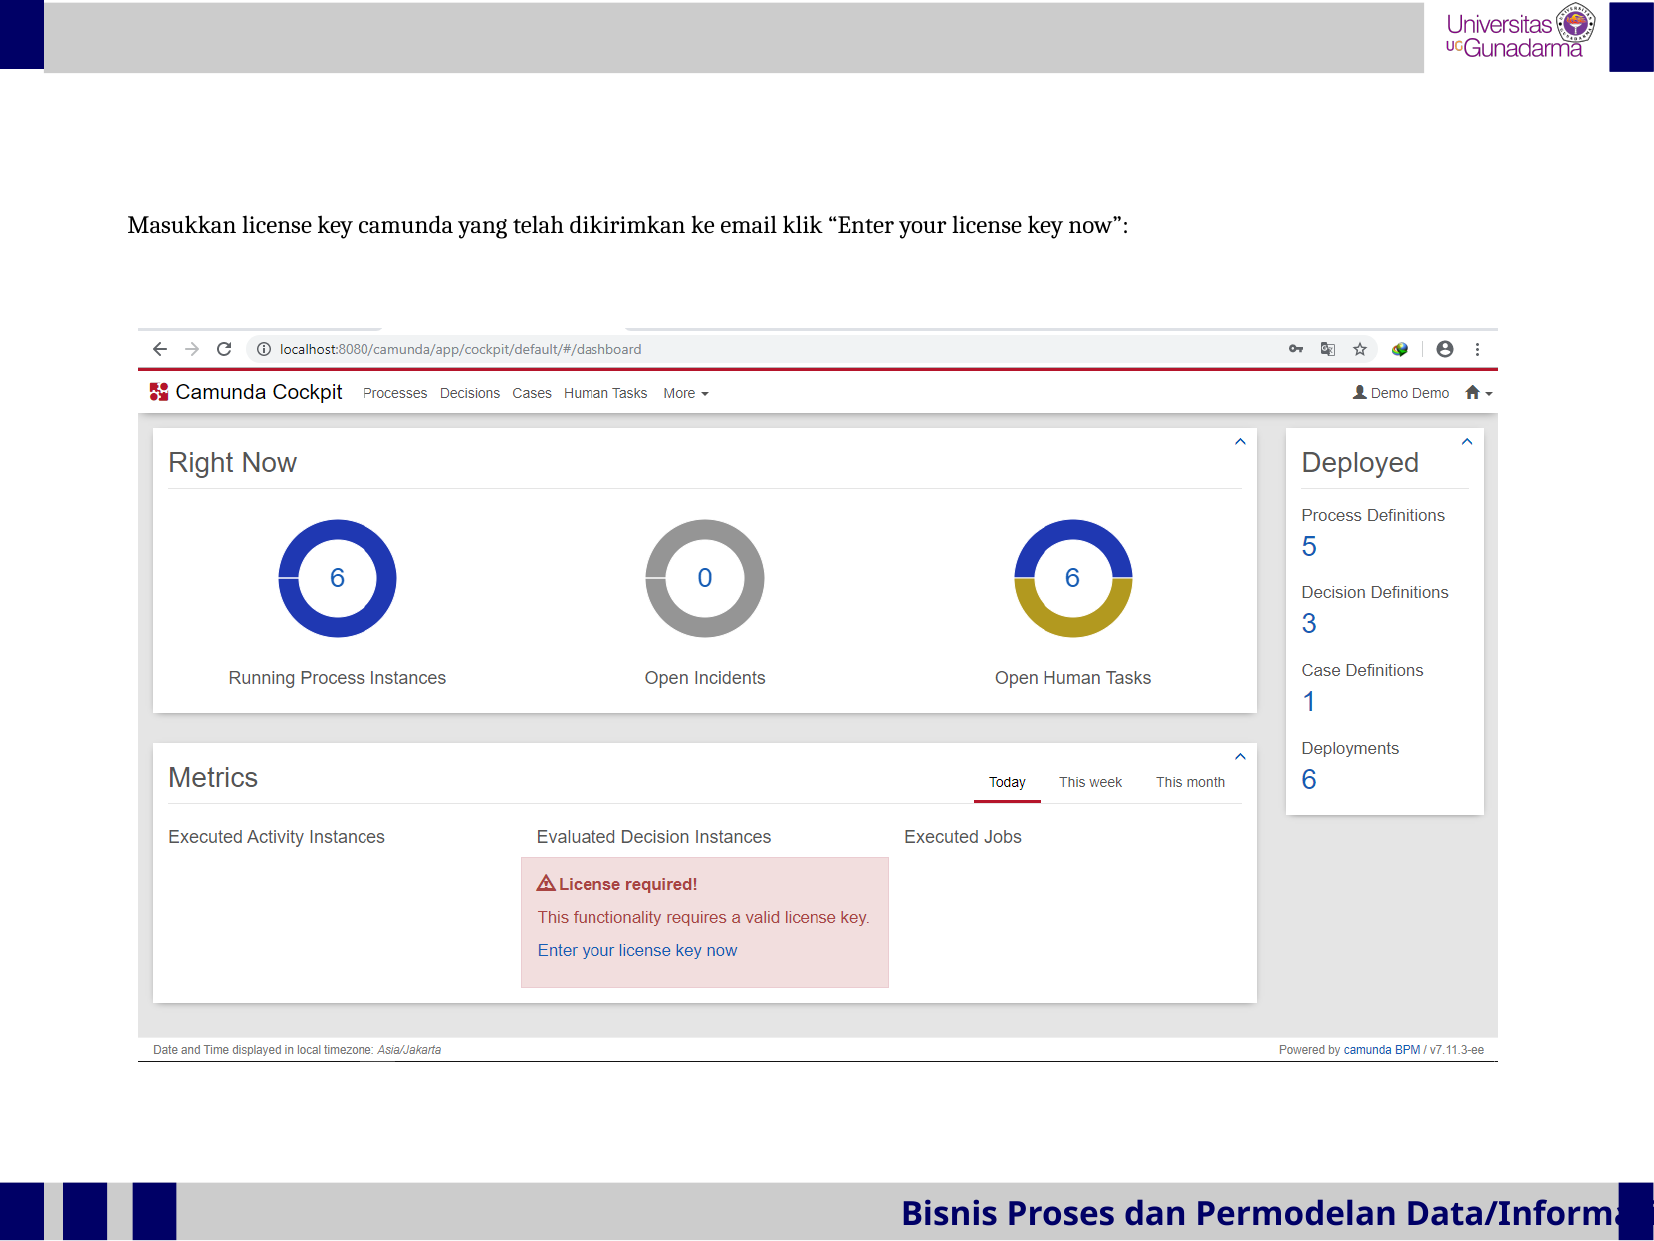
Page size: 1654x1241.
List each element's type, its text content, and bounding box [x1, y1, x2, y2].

picture [138, 328, 1498, 1062]
picture [1437, 2, 1610, 62]
list Masukkan license key camunda yang telah dikirimkan ke email klik “Enter your license key now”: [14, 210, 1630, 1171]
